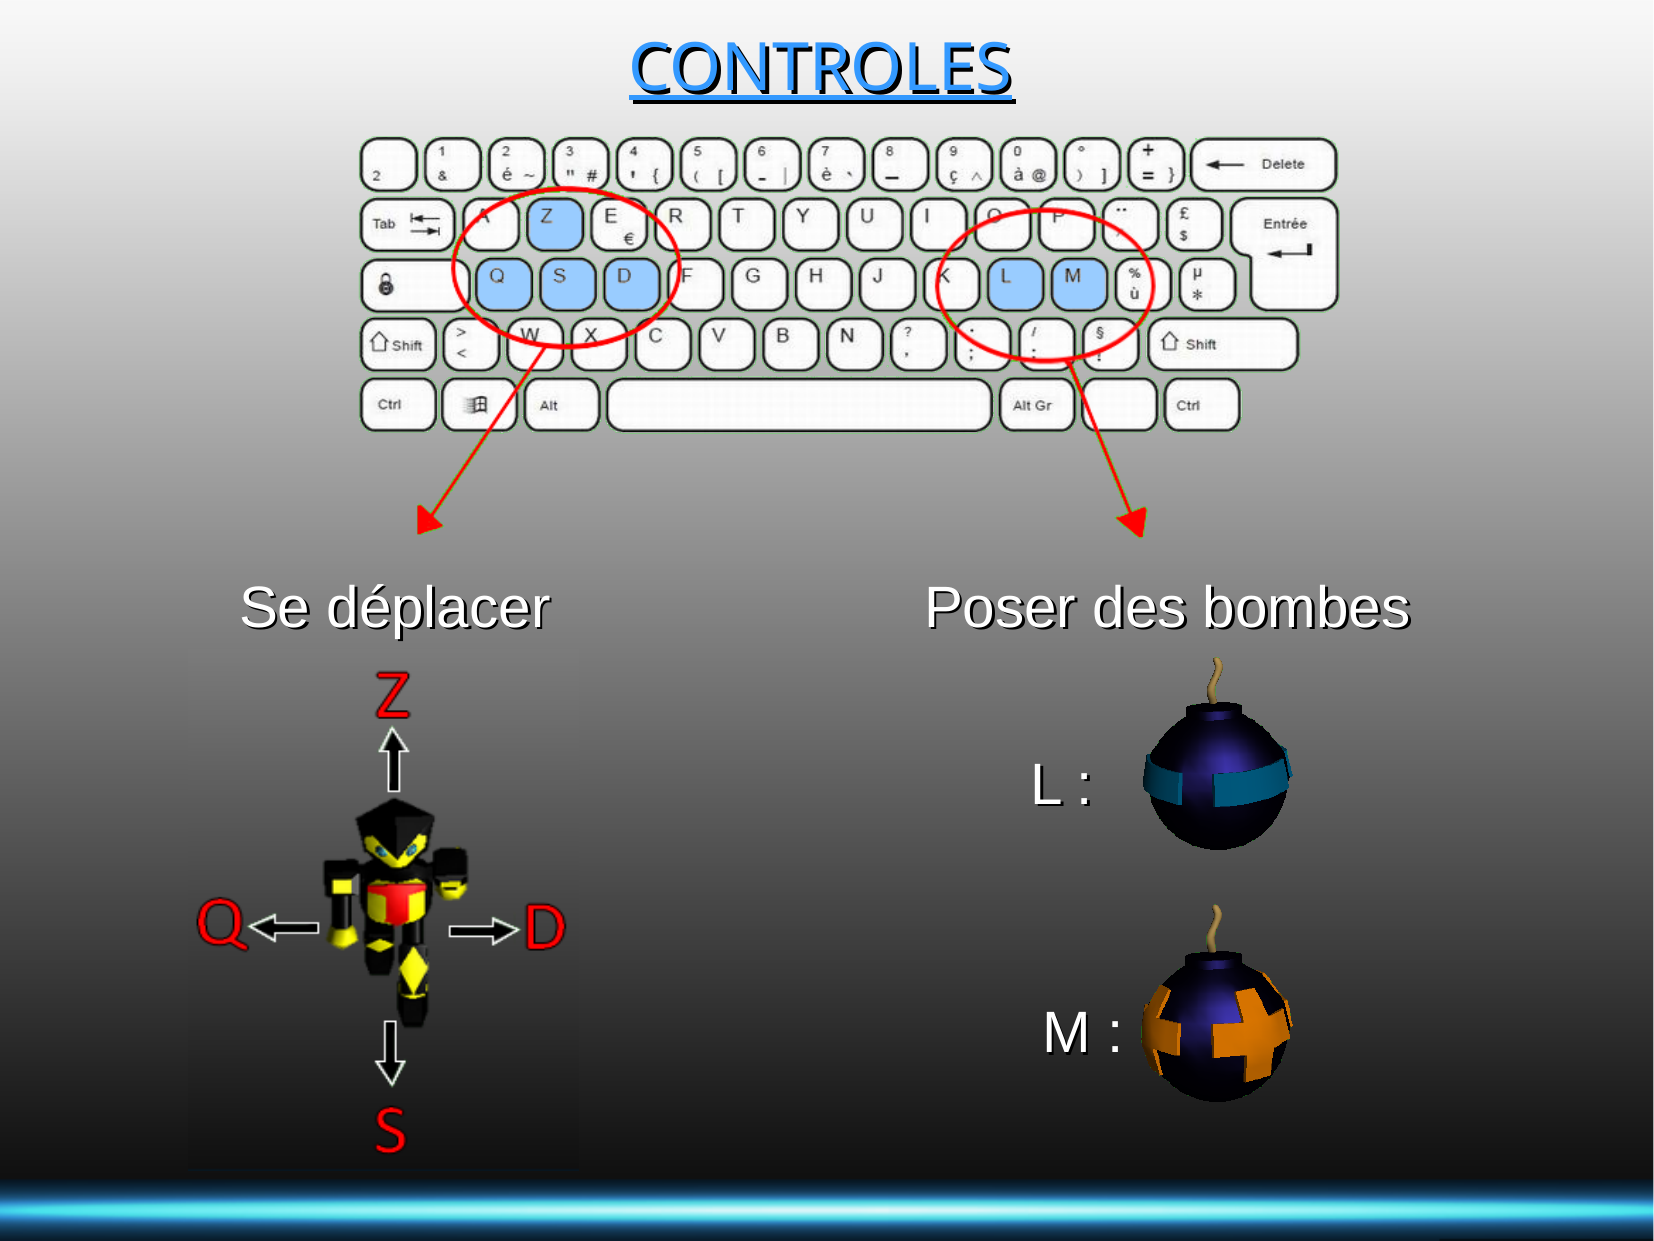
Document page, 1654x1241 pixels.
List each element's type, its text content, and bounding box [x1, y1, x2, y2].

text_box Poser des bombes [909, 566, 1430, 780]
text_box CONTROLES [614, 11, 1654, 108]
text_box Se déplacer [224, 566, 745, 650]
text_box M : [1027, 992, 1548, 1075]
text_box L : [1015, 744, 1536, 827]
picture [0, 0, 1654, 1241]
